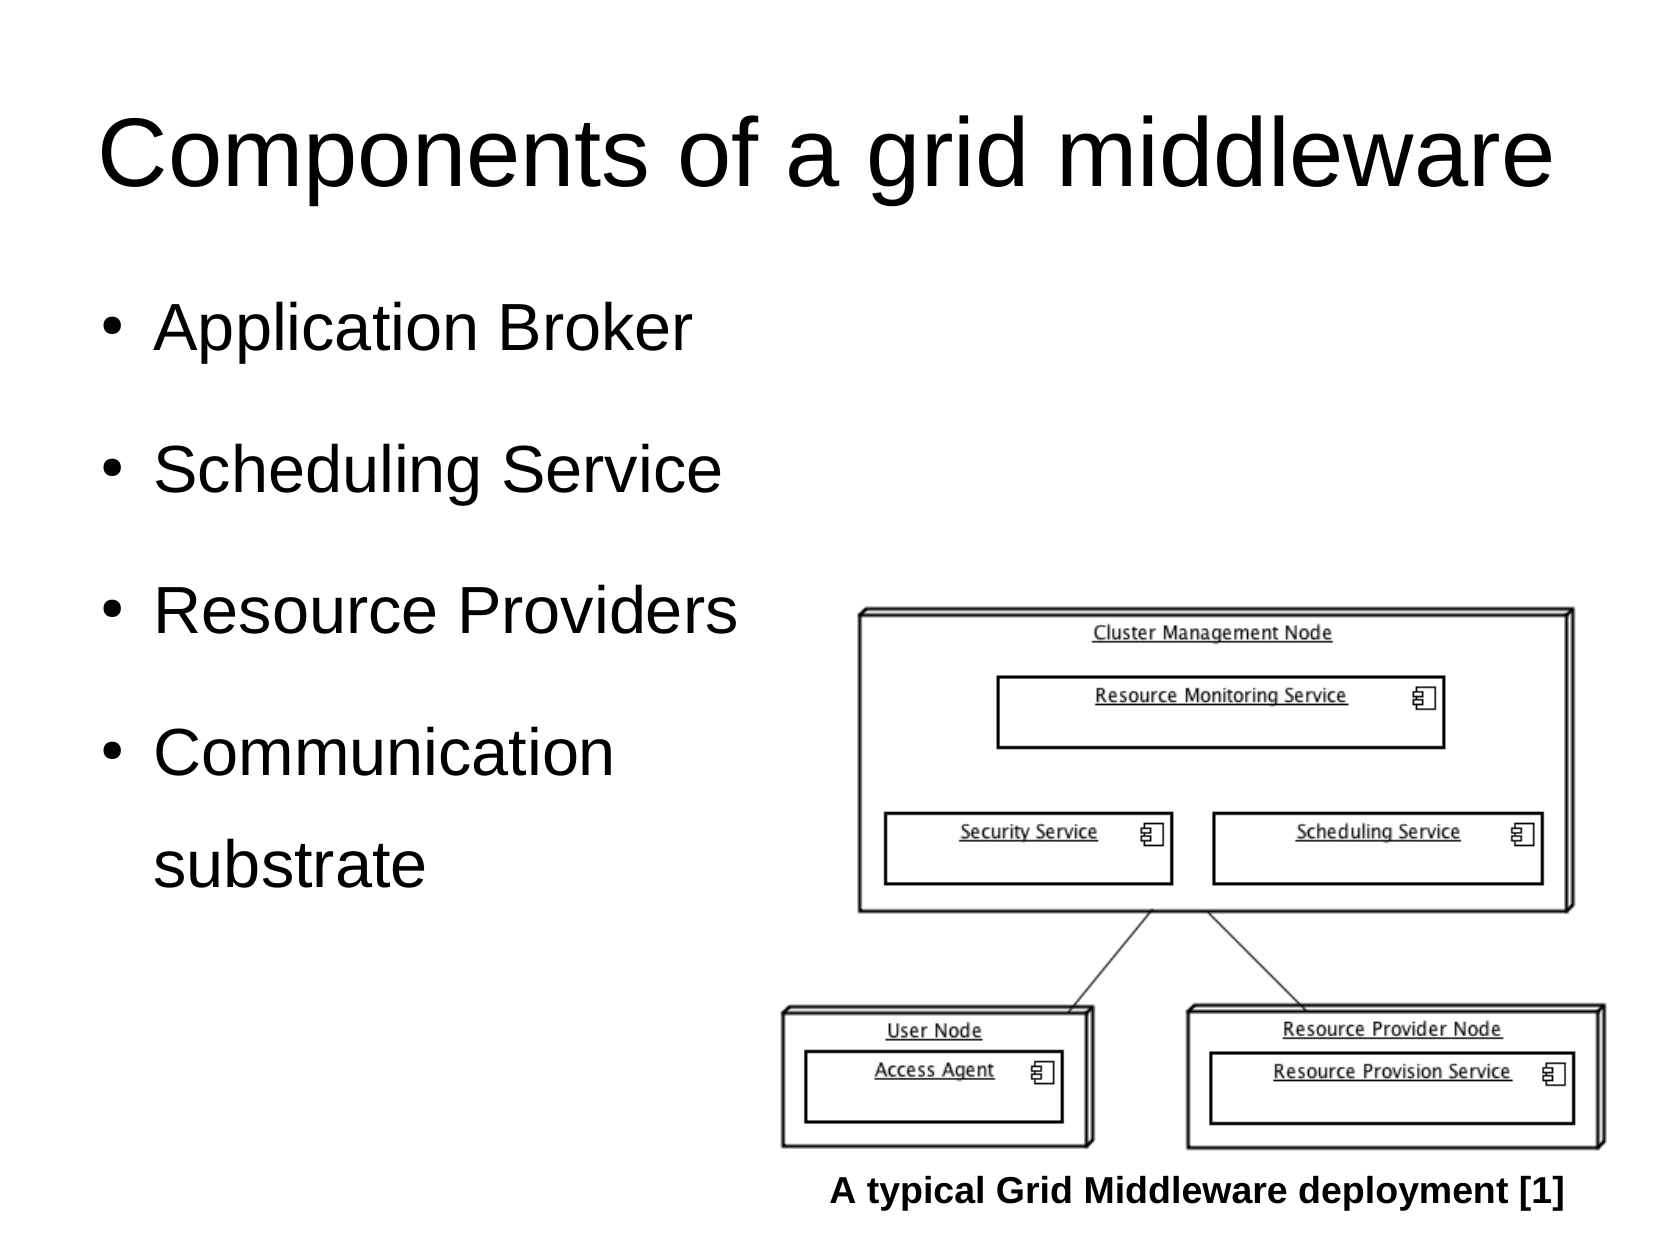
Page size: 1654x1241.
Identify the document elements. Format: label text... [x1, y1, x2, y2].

picture [767, 599, 1613, 1163]
list Application Broker Scheduling Service Resource Providers Communication substrate [82, 290, 863, 1109]
text_box A typical Grid Middleware deployment [1] [784, 1162, 1610, 1220]
title Components of a grid middleware [82, 49, 1571, 257]
